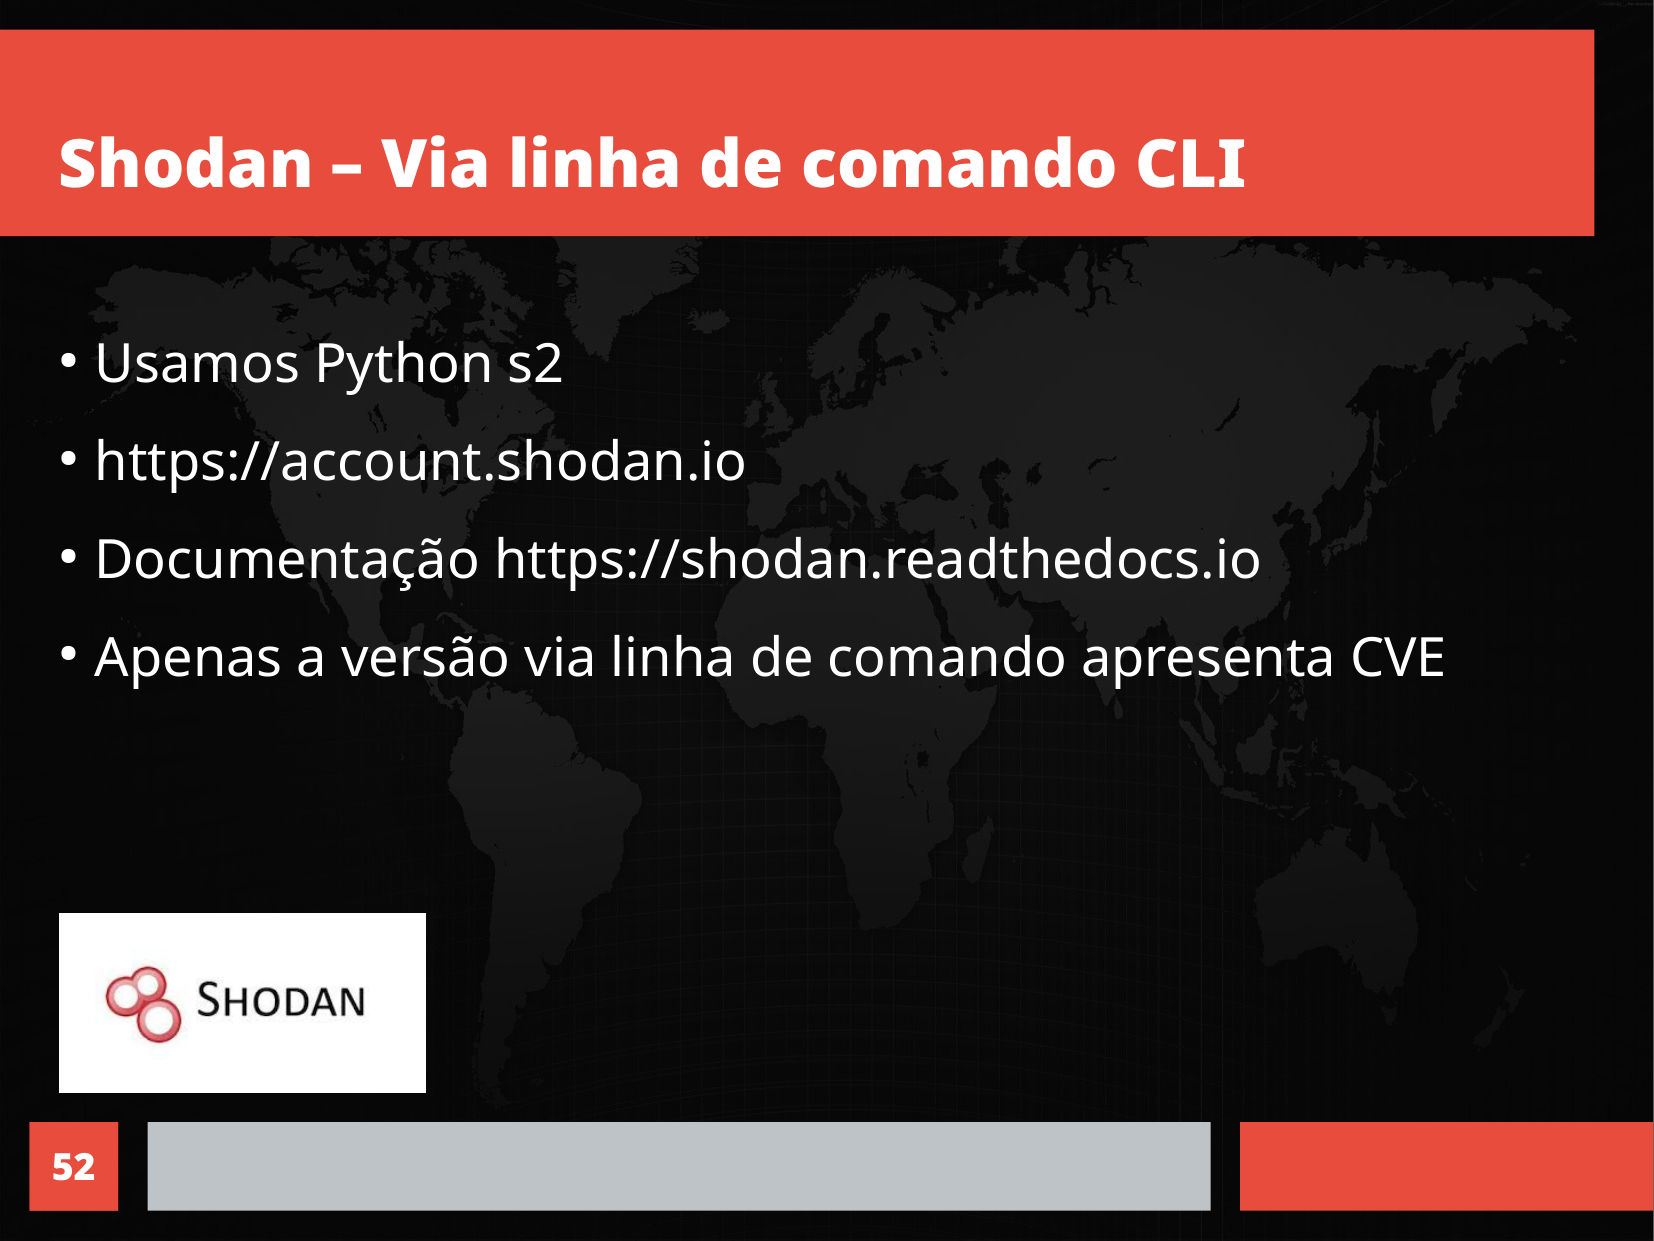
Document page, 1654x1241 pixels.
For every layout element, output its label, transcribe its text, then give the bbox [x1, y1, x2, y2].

picture [0, 0, 1654, 1241]
title Shodan – Via linha de comando CLI [59, 59, 1595, 207]
list Usamos Python s2 https://account.shodan.io Documentação https://shodan.readthedocs.io Apenas a versão via linha de comando apresenta CVE [59, 324, 1565, 1093]
